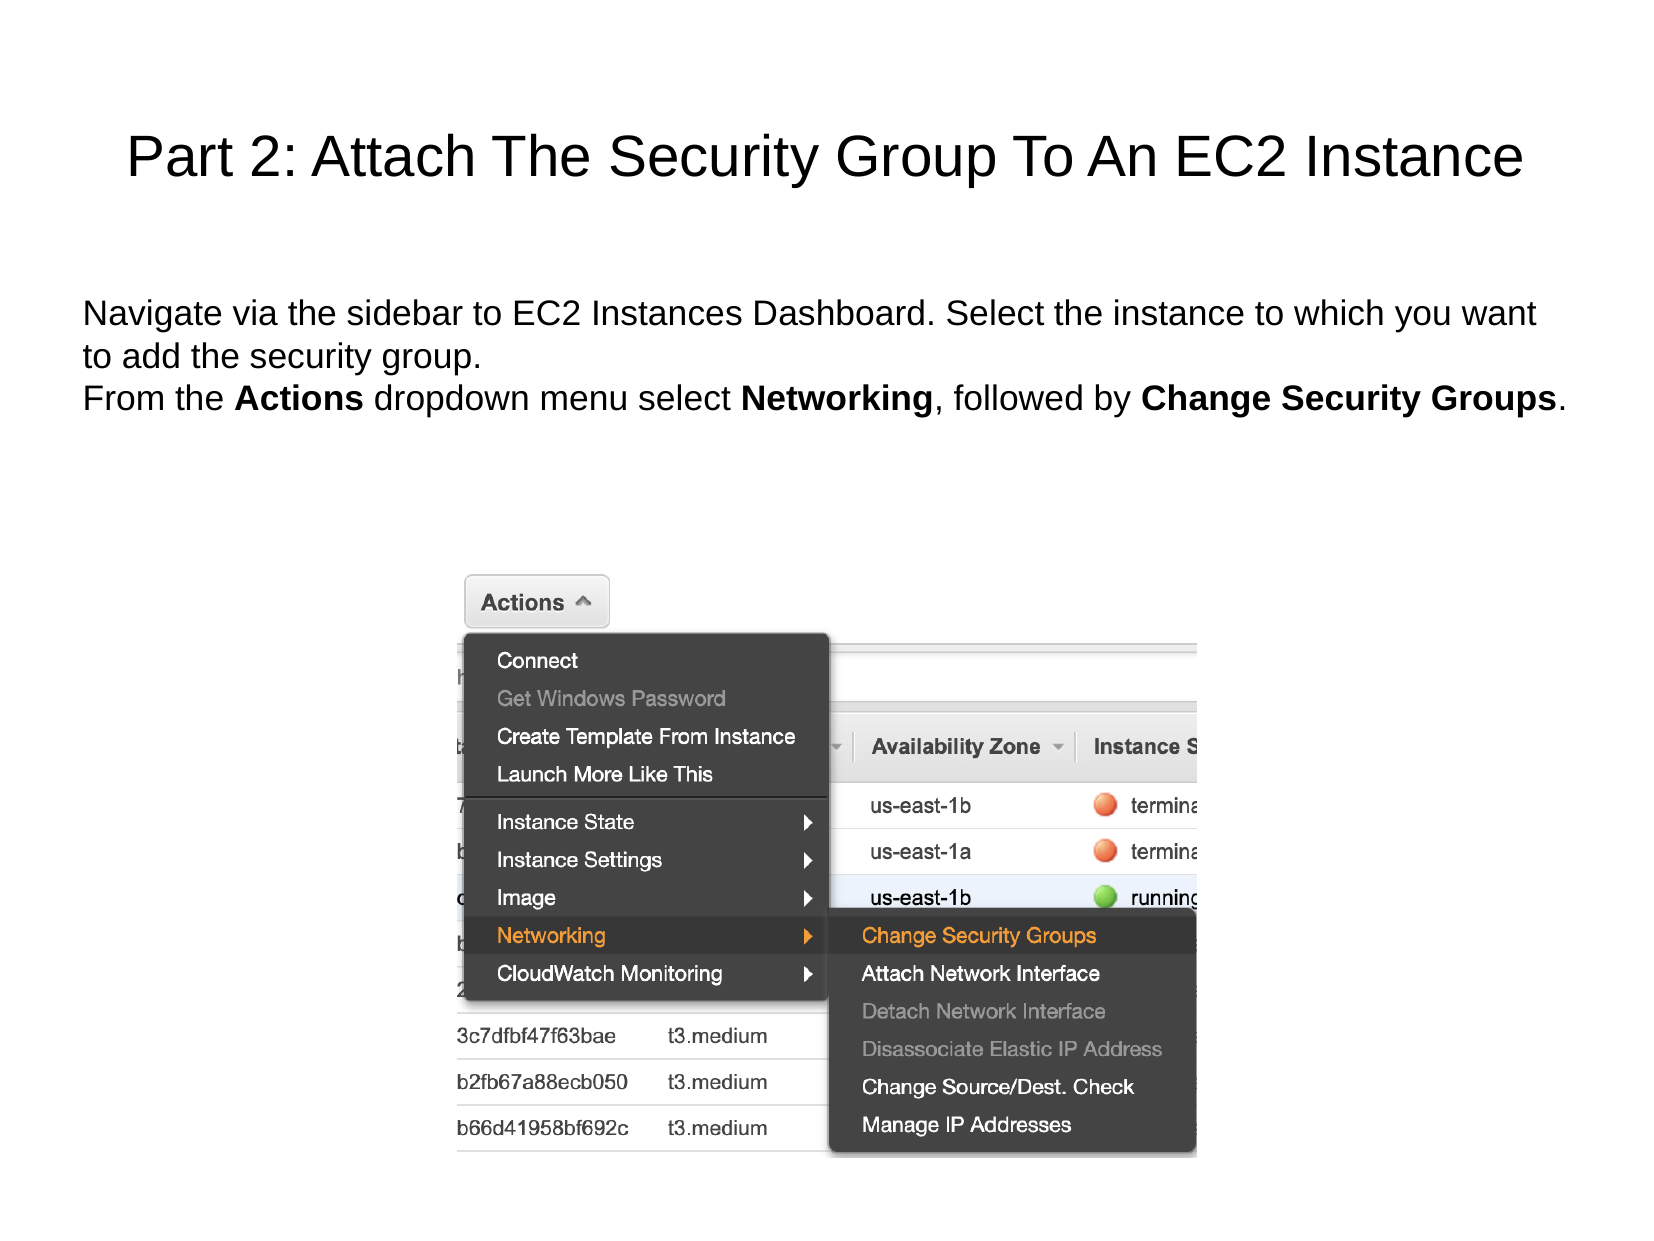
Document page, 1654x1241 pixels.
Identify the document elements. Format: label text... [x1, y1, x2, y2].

title Part 2: Attach The Security Group To An EC2 Instance [82, 49, 1571, 257]
list Navigate via the sidebar to EC2 Instances Dashboard. Select the instance to which you want to add the security group. From the Actions dropdown menu select Networking, followed by Change Security Groups. [82, 290, 1571, 449]
picture [457, 559, 1197, 1158]
